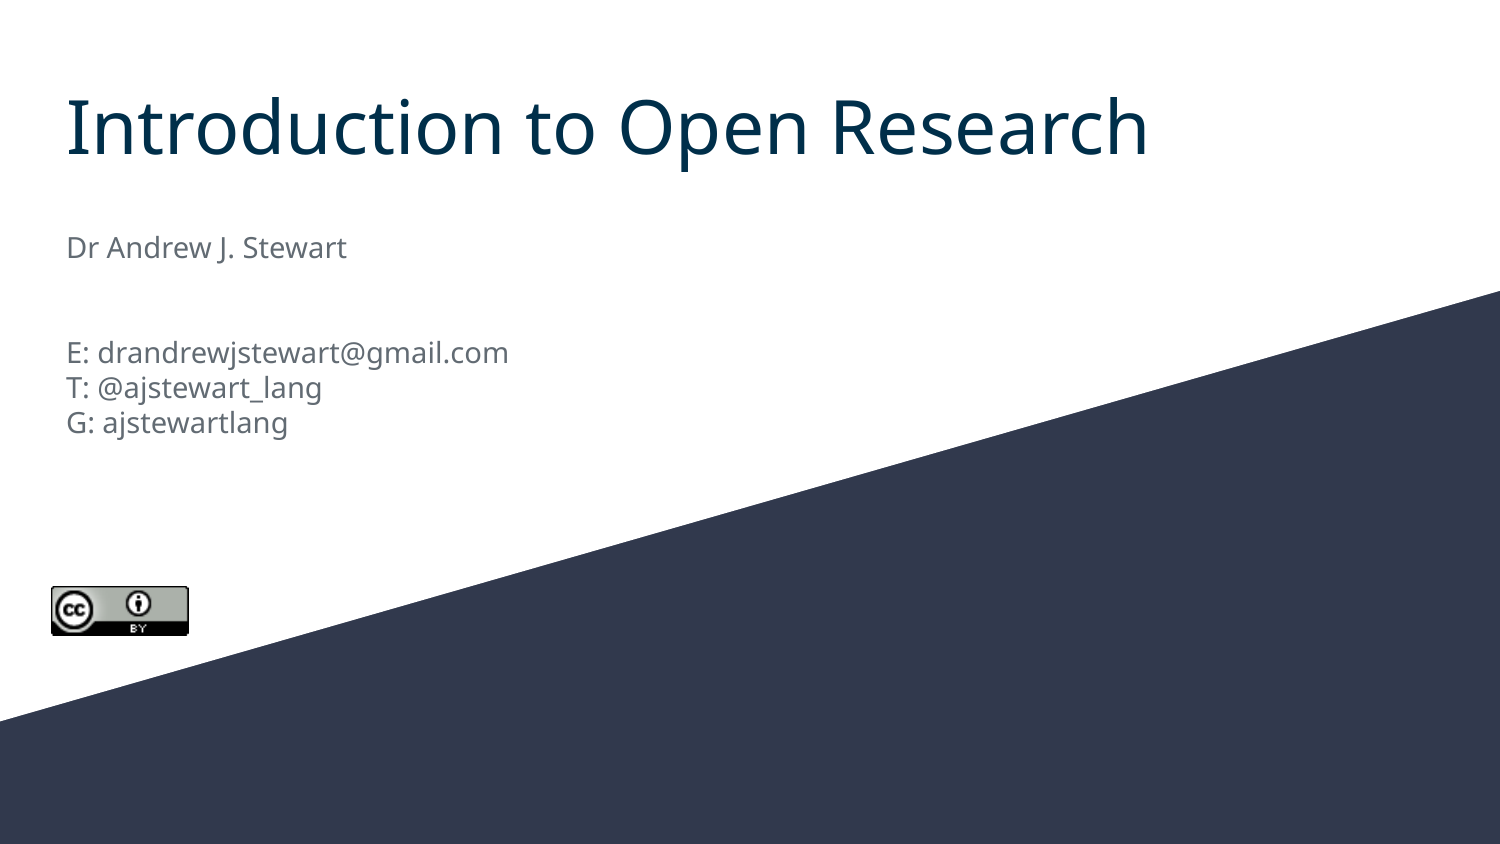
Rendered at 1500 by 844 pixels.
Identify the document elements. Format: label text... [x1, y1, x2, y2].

subtitle Dr Andrew J. Stewart E: drandrewjstewart@gmail.com T: @ajstewart_lang G: ajstewartlang [51, 214, 941, 564]
title Introduction to Open Research [51, 64, 1449, 275]
picture [51, 586, 189, 636]
